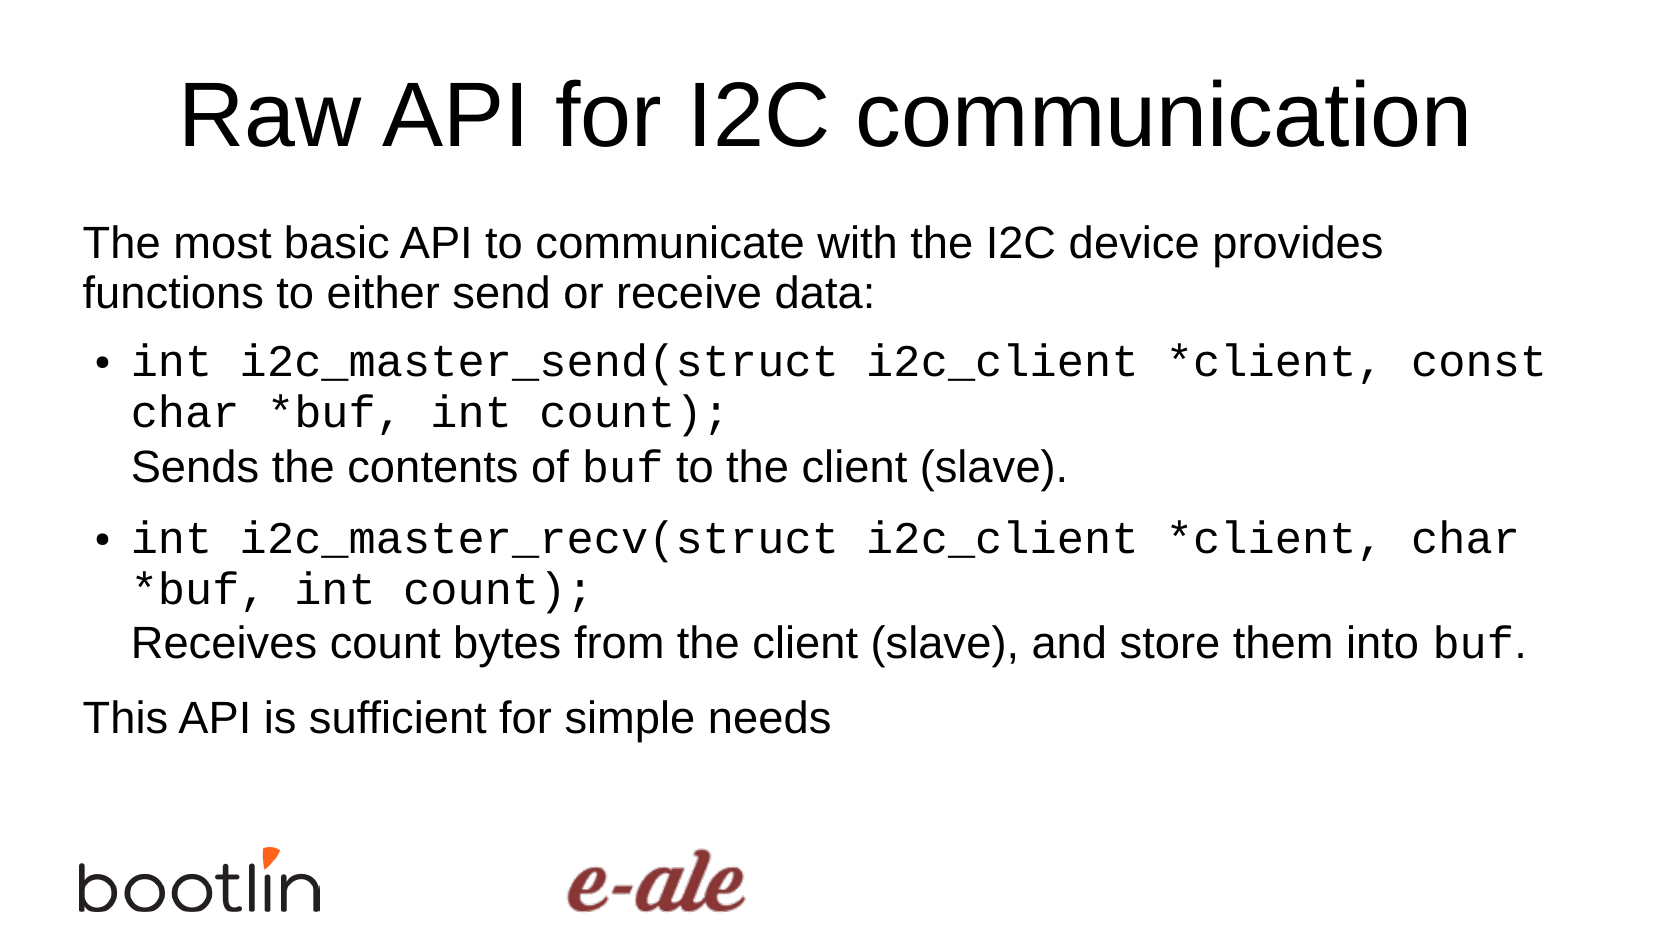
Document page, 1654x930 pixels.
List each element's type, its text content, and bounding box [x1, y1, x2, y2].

picture [565, 847, 749, 915]
title Raw API for I2C communication [82, 37, 1571, 193]
list The most basic API to communicate with the I2C device provides functions to either send or receive data: int i2c_master_send(struct i2c_client *client, const char *buf, int count); Sends the contents of buf to the client (slave). int i2c_master_recv(struct i2c_client *client, char *buf, int count); Receives count bytes from the client (slave), and store them into buf. This API is sufficient for simple needs [82, 217, 1571, 757]
picture [79, 847, 320, 912]
